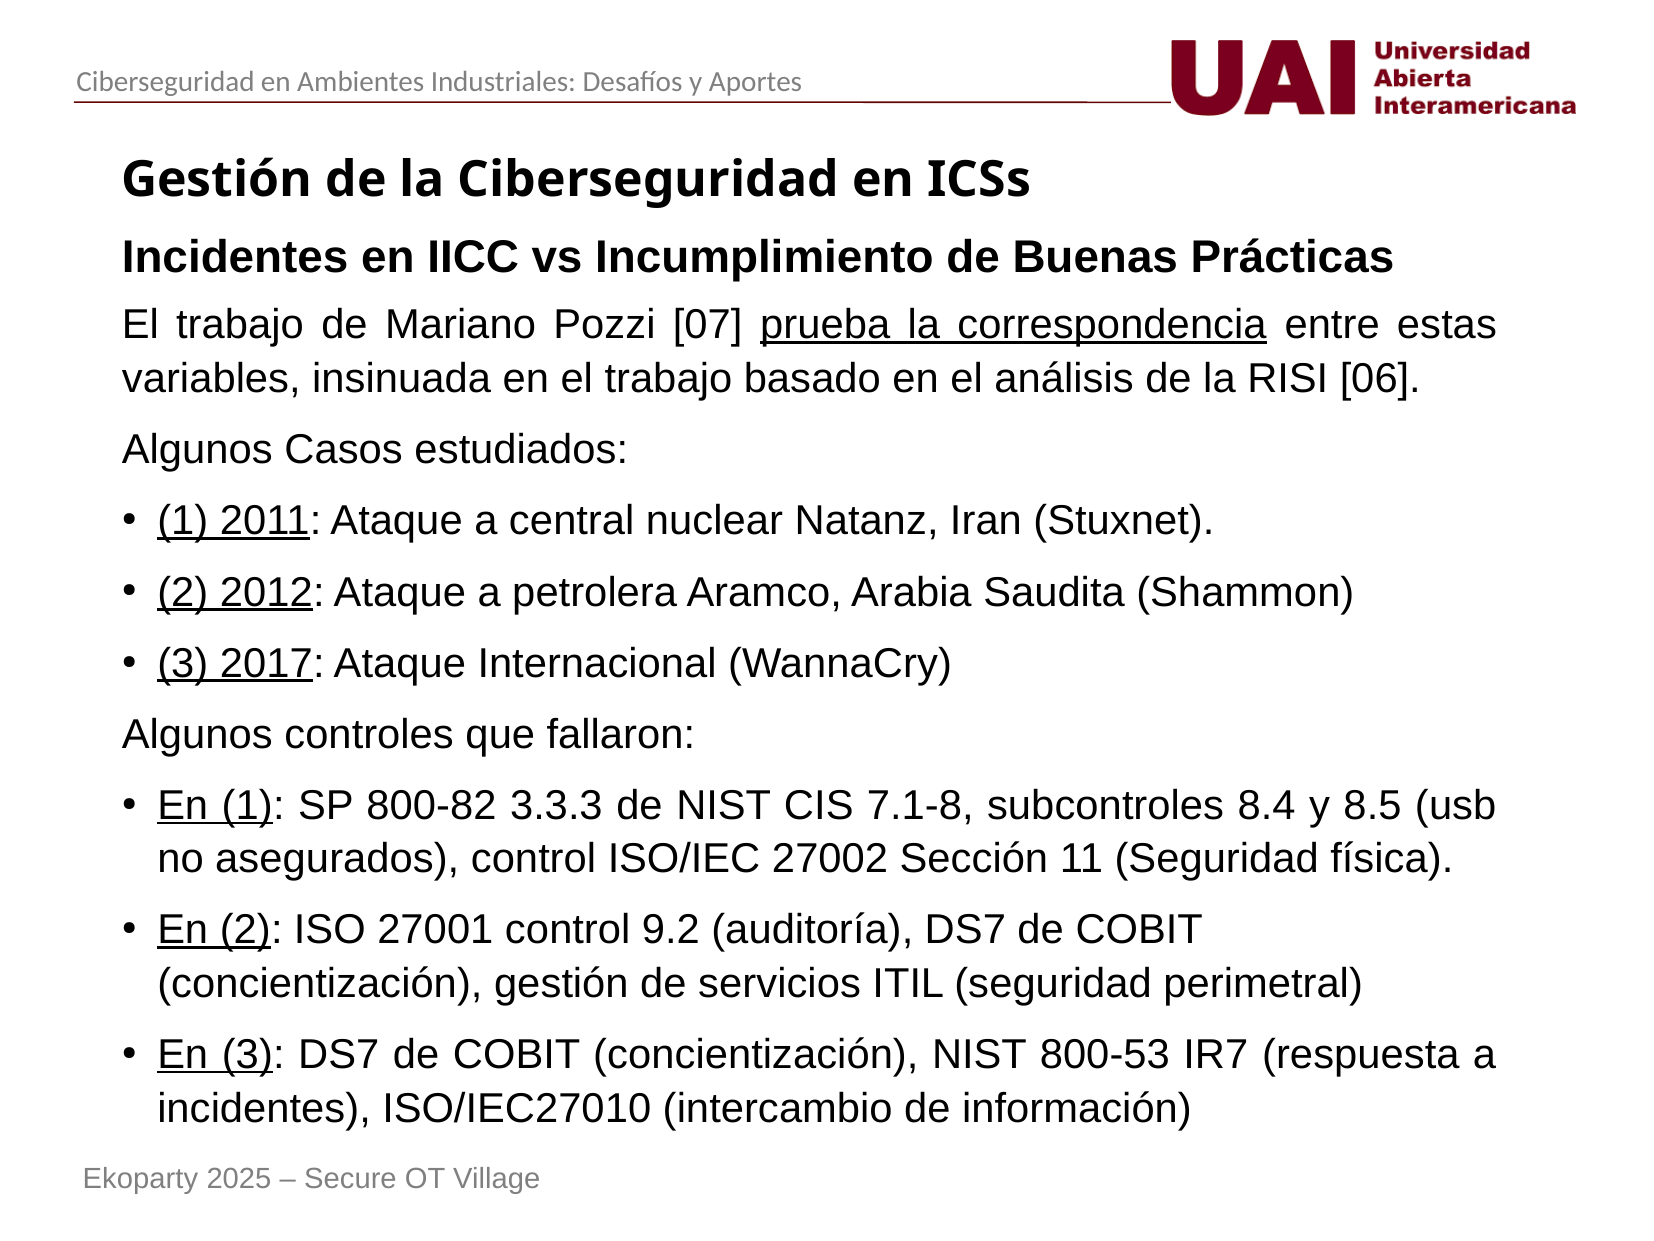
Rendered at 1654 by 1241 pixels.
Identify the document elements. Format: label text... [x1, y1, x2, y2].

text_box Gestión de la Ciberseguridad en ICSs [106, 135, 1224, 219]
text_box Incidentes en IICC vs Incumplimiento de Buenas Prácticas El trabajo de Mariano Pozzi [07] prueba la correspondencia entre estas variables, insinuada en el trabajo basado en el análisis de la RISI [06]. Algunos Casos estudiados: (1) 2011: Ataque a central nuclear Natanz, Iran (Stuxnet). (2) 2012: Ataque a petrolera Aramco, Arabia Saudita (Shammon) (3) 2017: Ataque Internacional (WannaCry) Algunos controles que fallaron: En (1): SP 800-82 3.3.3 de NIST CIS 7.1-8, subcontroles 8.4 y 8.5 (usb no asegurados), control ISO/IEC 27002 Sección 11 (Seguridad física). En (2): ISO 27001 control 9.2 (auditoría), DS7 de COBIT (concientización), gestión de servicios ITIL (seguridad perimetral) En (3): DS7 de COBIT (concientización), NIST 800-53 IR7 (respuesta a incidentes), ISO/IEC27010 (intercambio de información) [107, 223, 1512, 1241]
picture [1171, 40, 1577, 116]
